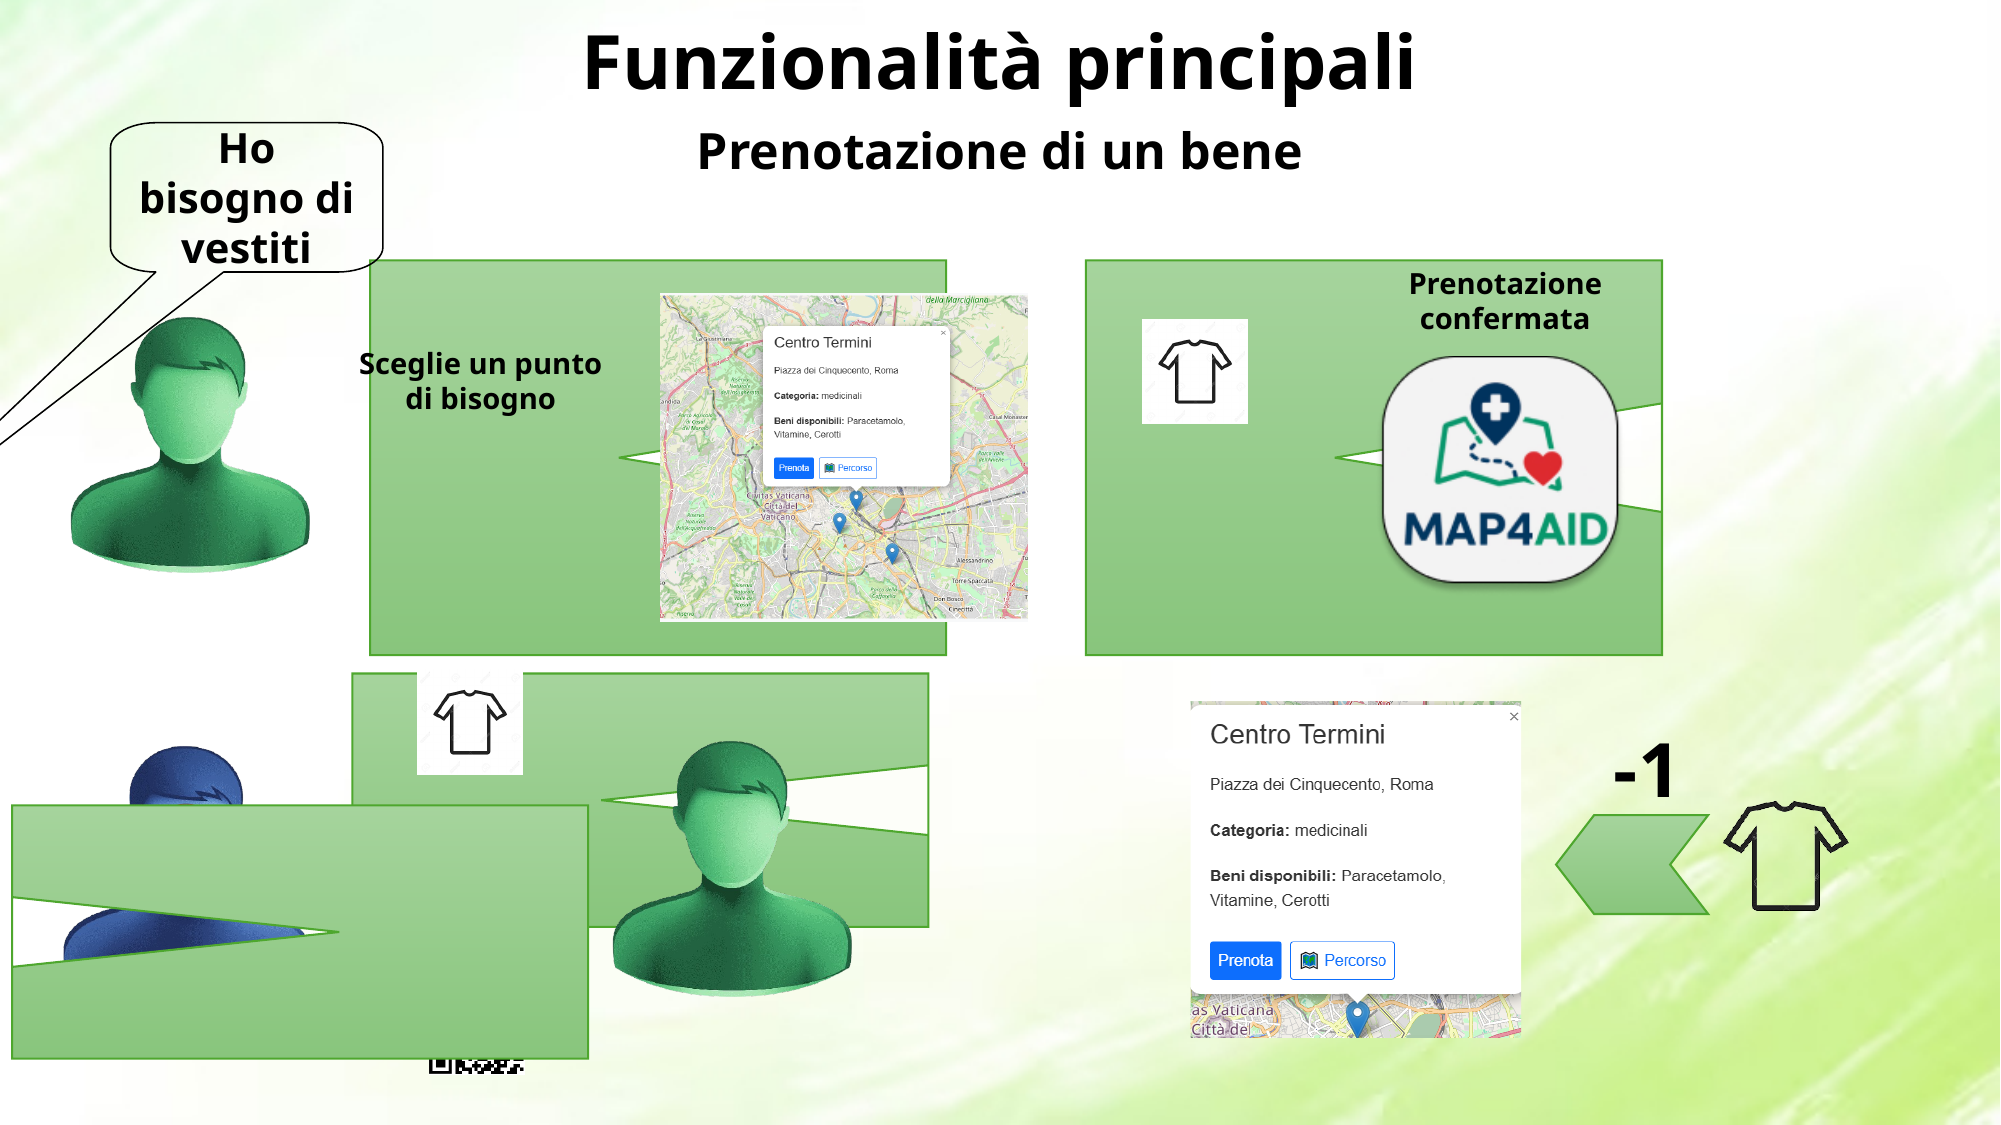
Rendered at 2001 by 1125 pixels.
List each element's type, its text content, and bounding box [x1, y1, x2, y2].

text_box Ho bisogno di vestiti [0, 122, 383, 445]
text_box Prenotazione di un bene [494, 111, 1506, 187]
text_box [370, 260, 947, 656]
text_box [12, 673, 929, 1059]
text_box Sceglie un punto di bisogno [342, 338, 619, 424]
text_box [1556, 815, 1695, 914]
text_box Prenotazione confermata [1381, 257, 1630, 343]
text_box [1085, 260, 1662, 656]
text_box Funzionalità principali [494, 7, 1506, 111]
text_box -1 [1509, 715, 1786, 821]
picture [0, 0, 2000, 1125]
